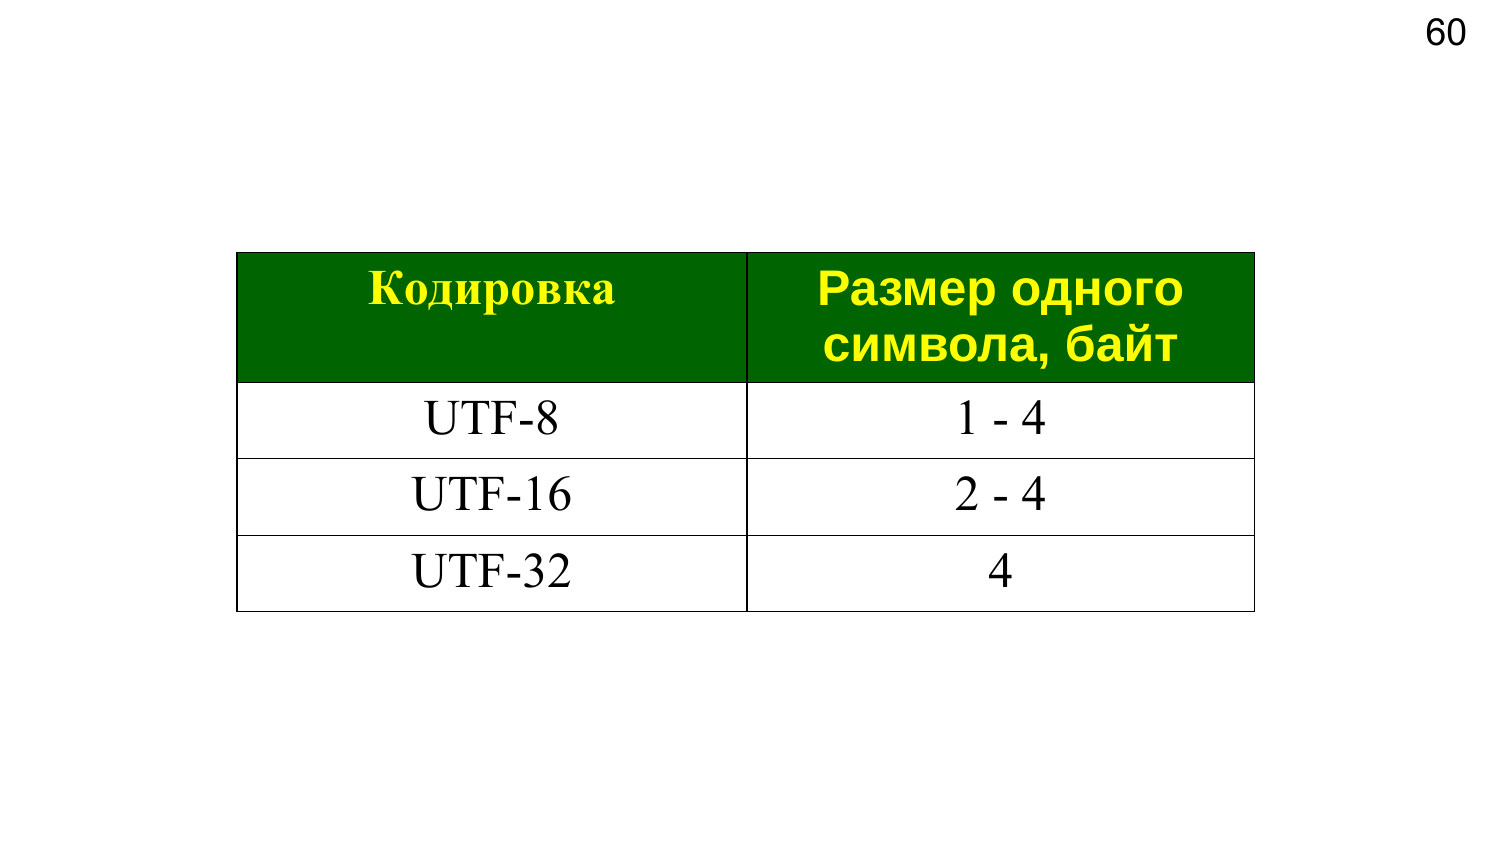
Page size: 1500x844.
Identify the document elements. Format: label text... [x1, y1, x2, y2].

table_cell 1 - 4 [748, 383, 1254, 458]
table_cell 2 - 4 [748, 459, 1254, 535]
table_header Размер одного символа, байт [748, 253, 1254, 382]
table_cell 4 [748, 536, 1254, 611]
table_header Кодировка [238, 253, 746, 382]
table_cell UTF-16 [238, 459, 746, 535]
table_cell UTF-32 [238, 536, 746, 611]
table_cell UTF-8 [238, 383, 746, 458]
